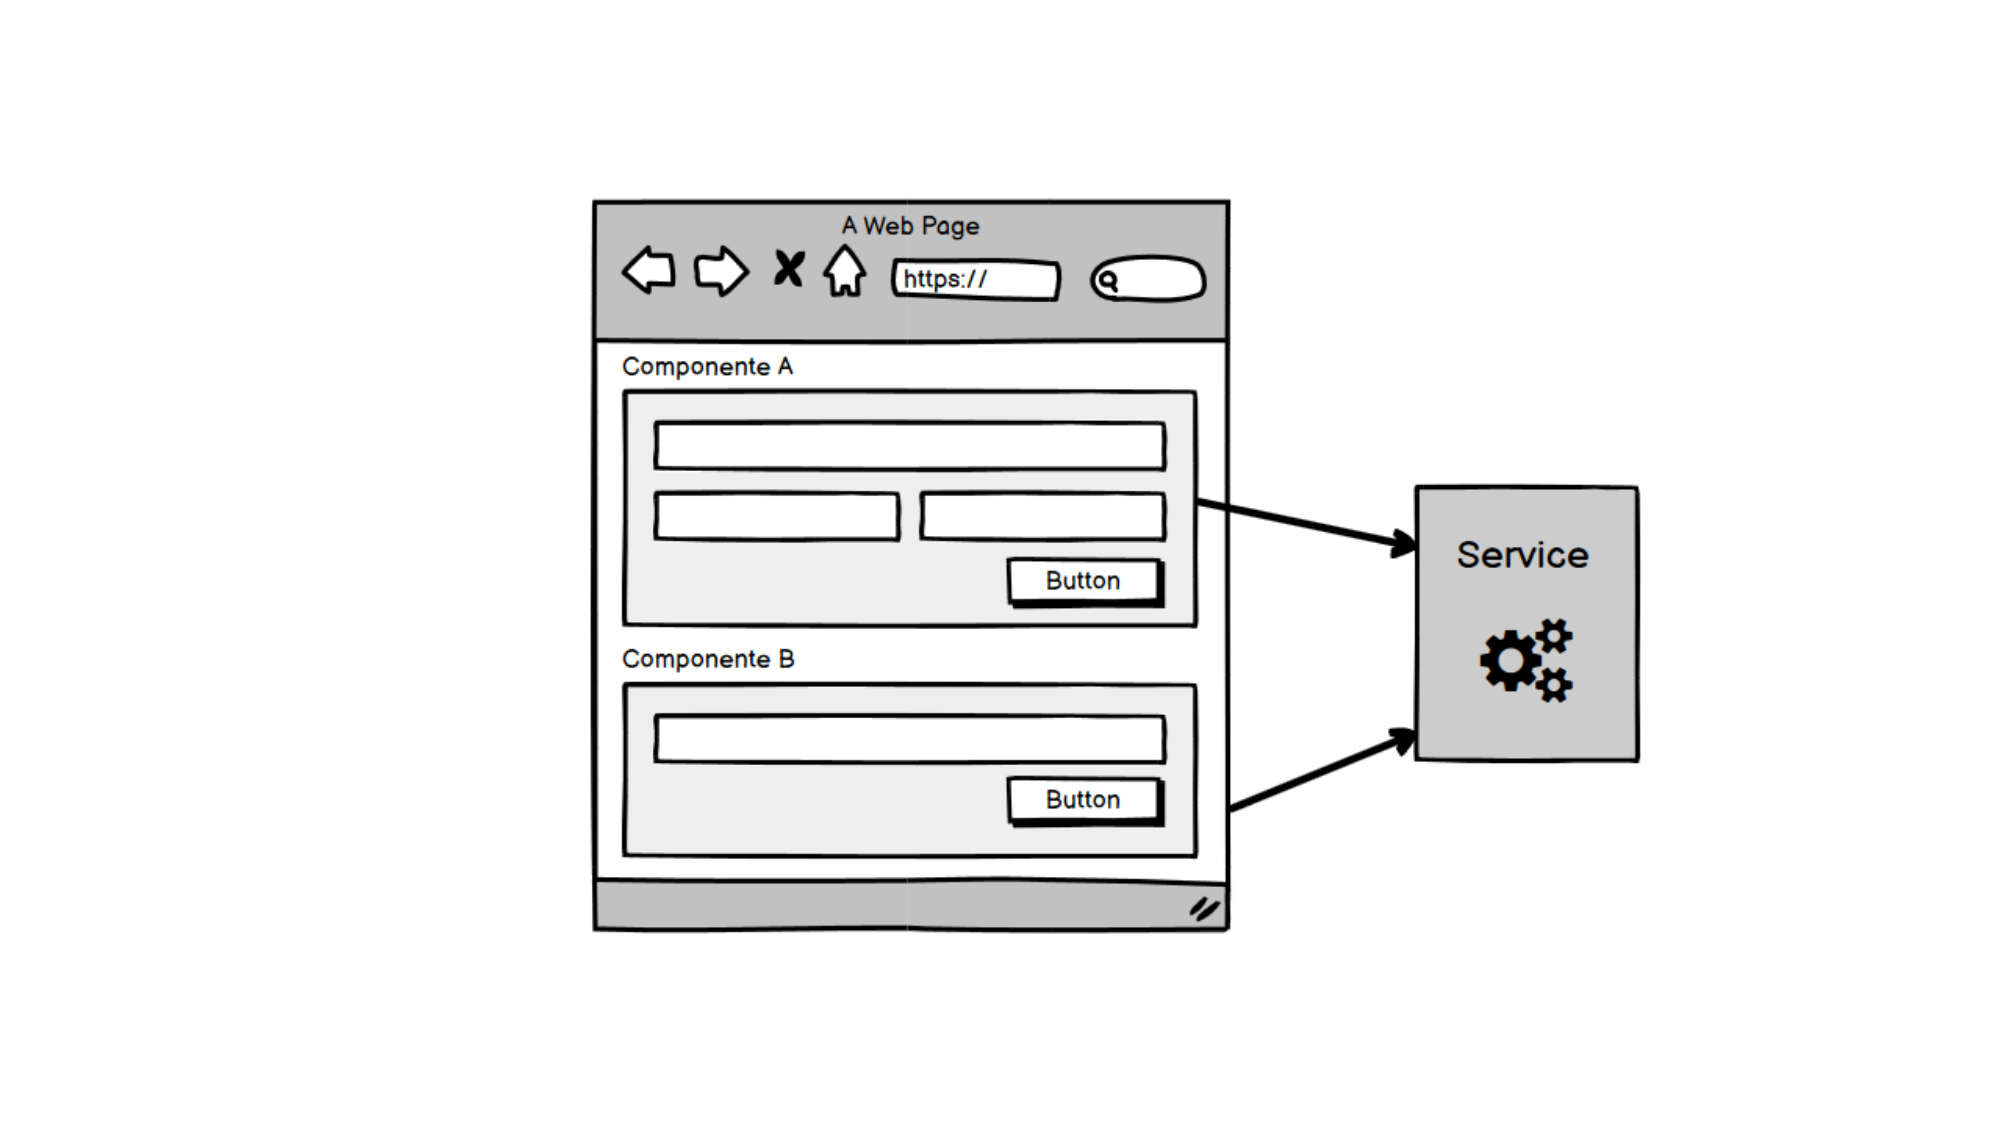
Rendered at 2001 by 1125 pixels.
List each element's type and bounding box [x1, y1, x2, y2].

picture [580, 177, 1656, 948]
